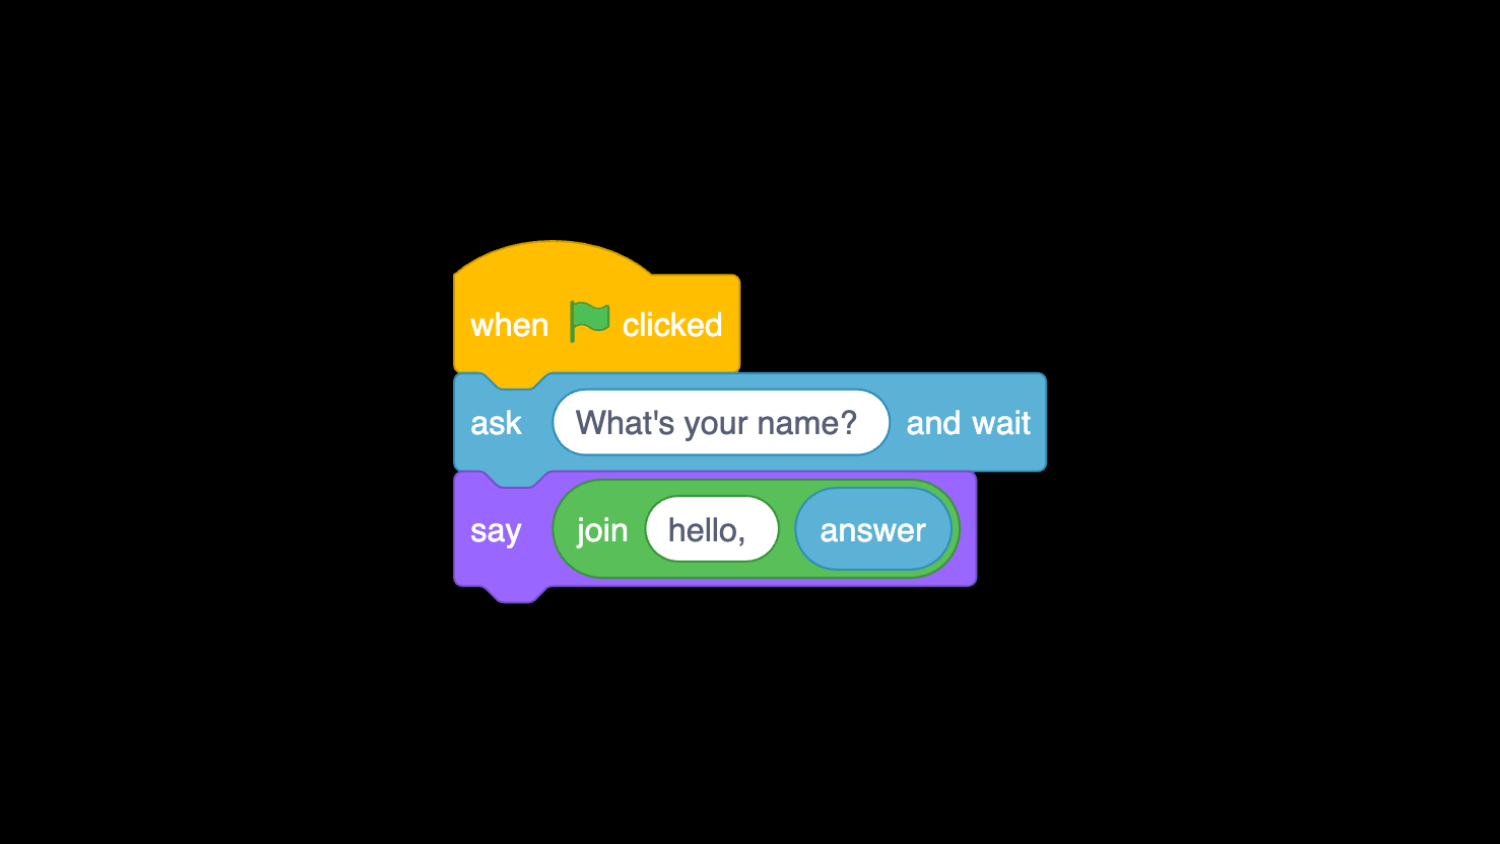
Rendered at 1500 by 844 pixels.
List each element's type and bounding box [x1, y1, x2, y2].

picture [450, 240, 1050, 604]
